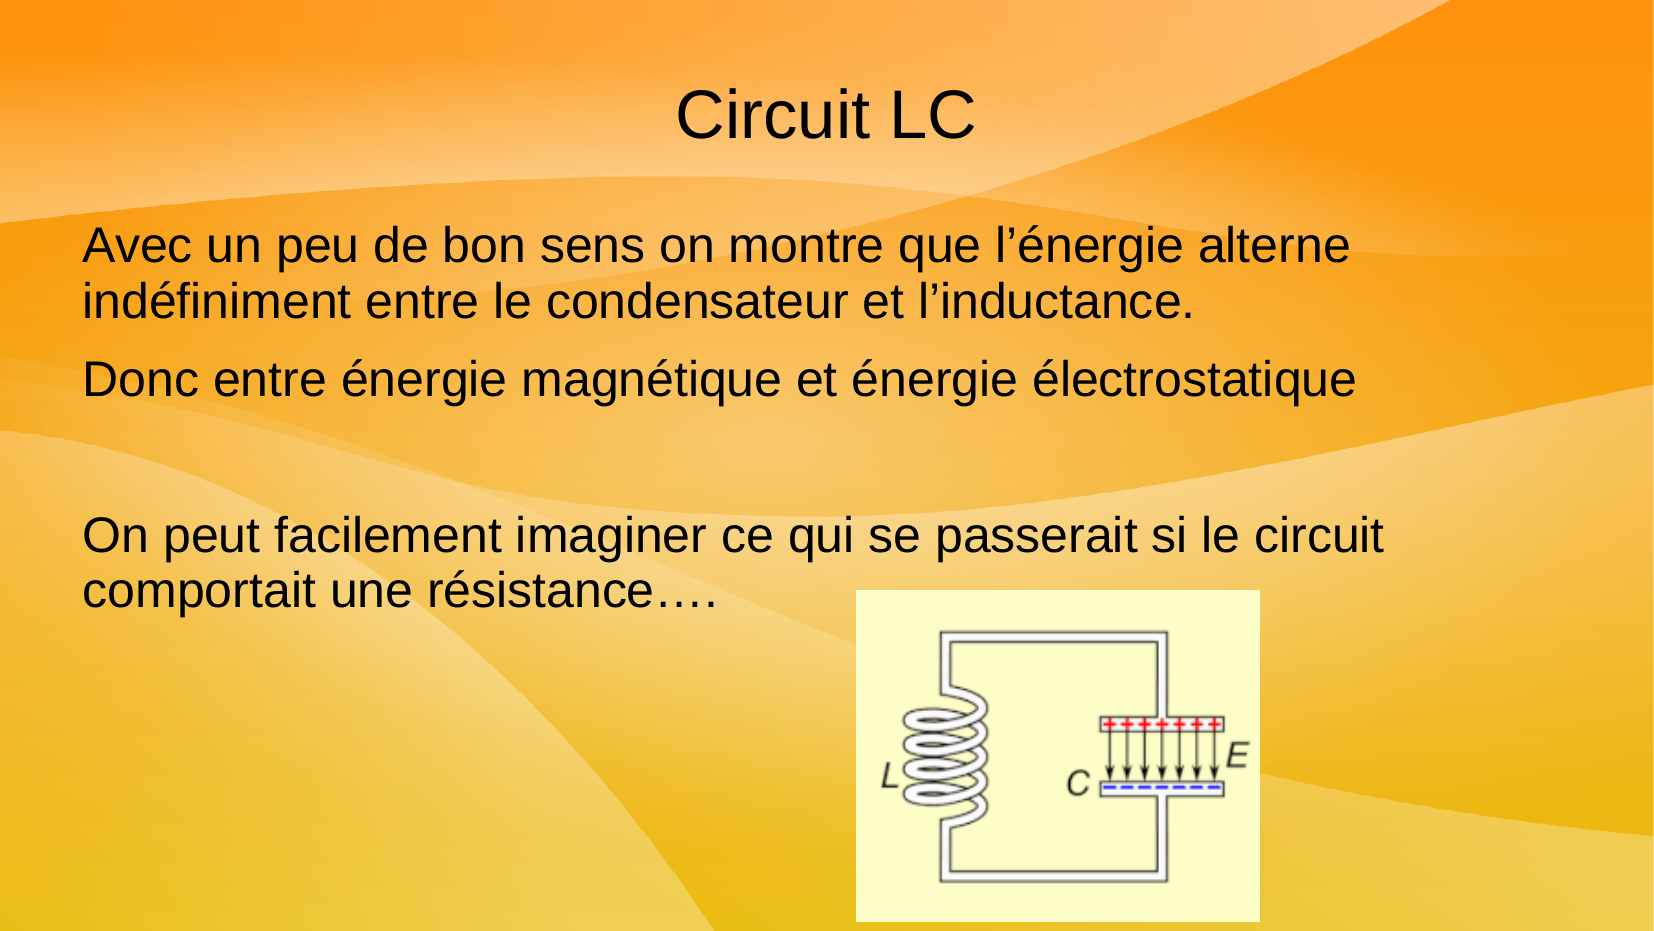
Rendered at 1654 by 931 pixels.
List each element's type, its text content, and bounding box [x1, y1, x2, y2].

list Avec un peu de bon sens on montre que l’énergie alterne indéfiniment entre le condensateur et l’inductance. Donc entre énergie magnétique et énergie électrostatique On peut facilement imaginer ce qui se passerait si le circuit comportait une résistance…. [82, 217, 1571, 916]
title Circuit LC [82, 37, 1571, 193]
picture [0, 0, 1654, 931]
